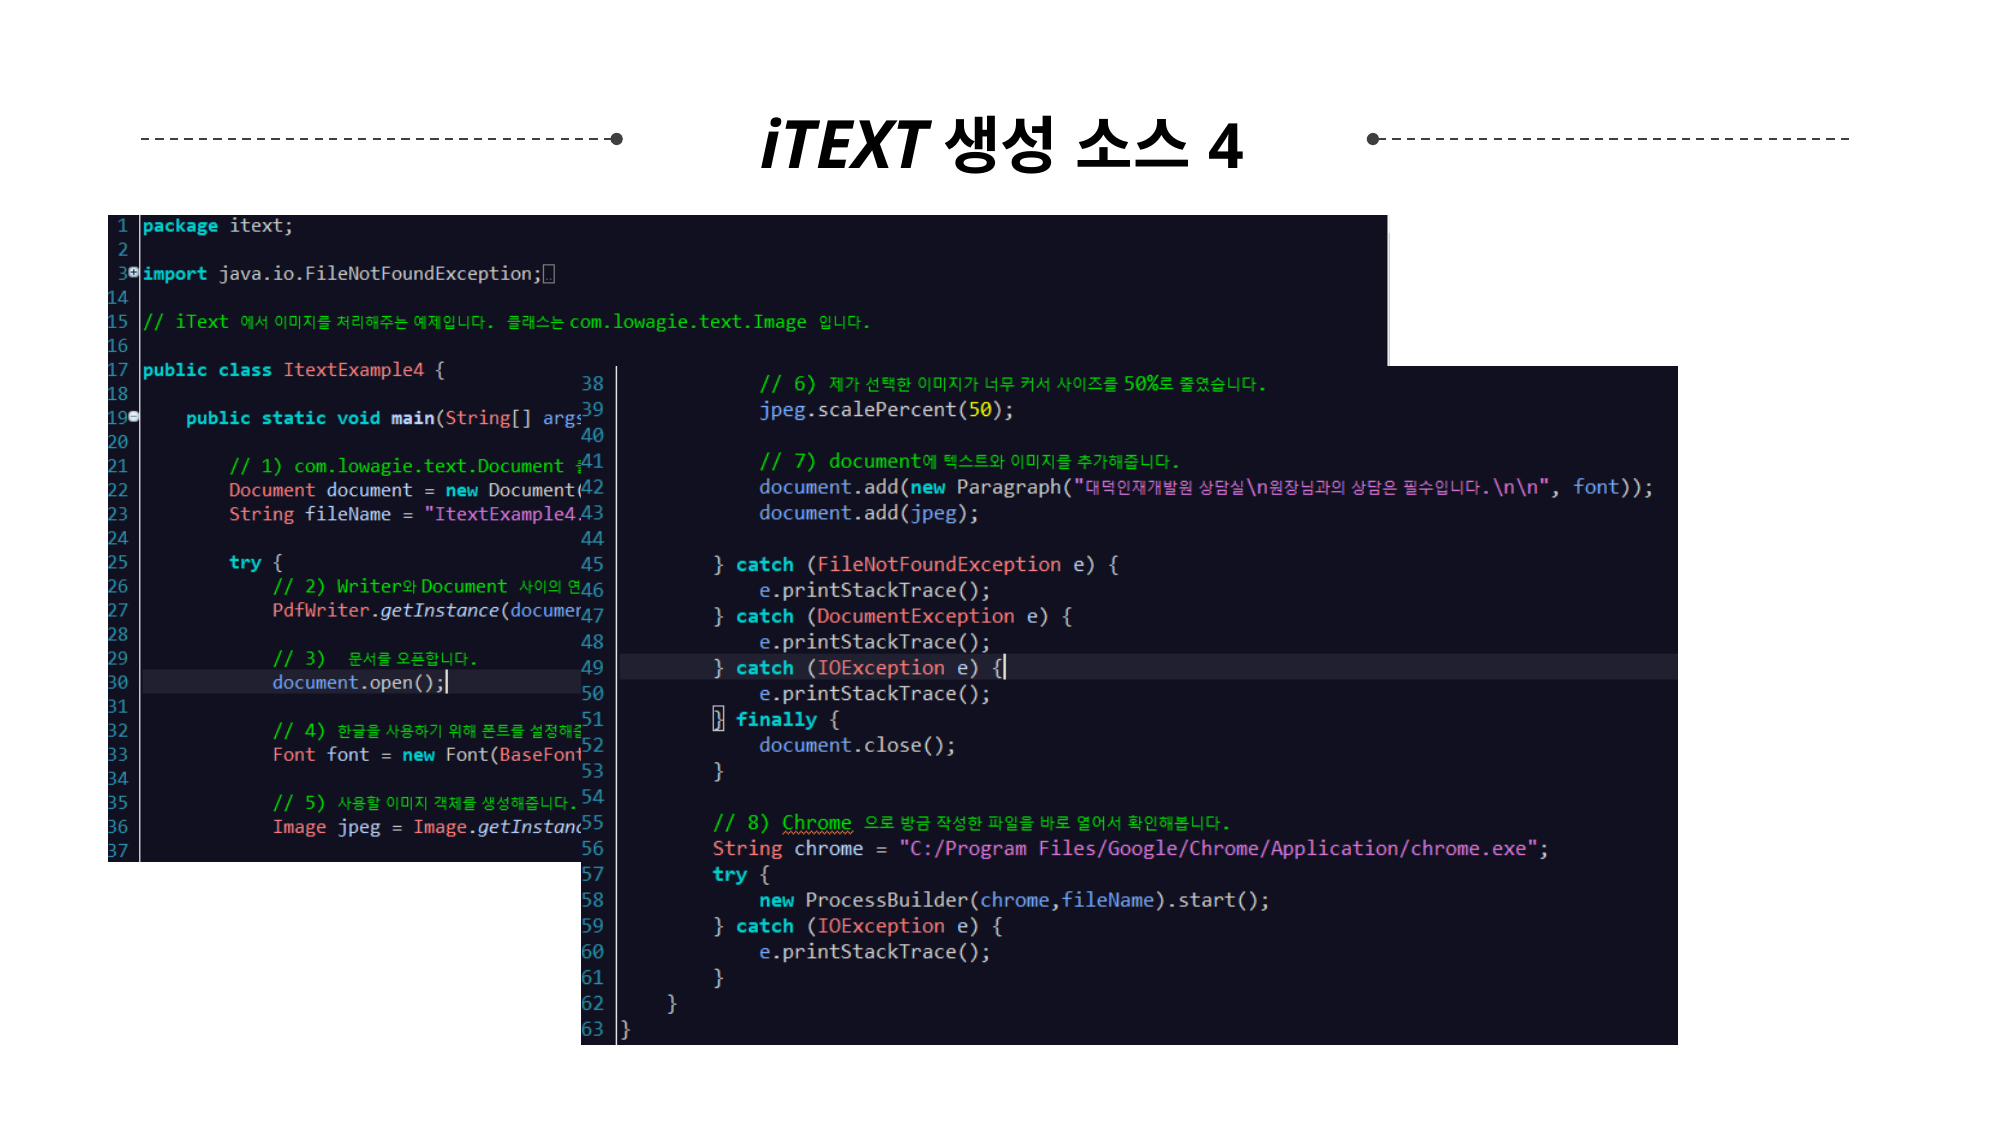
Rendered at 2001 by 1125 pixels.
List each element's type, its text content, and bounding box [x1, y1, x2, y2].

text_box iTEXT 생성 소스 4 [567, 54, 1438, 191]
picture [108, 215, 1678, 1045]
